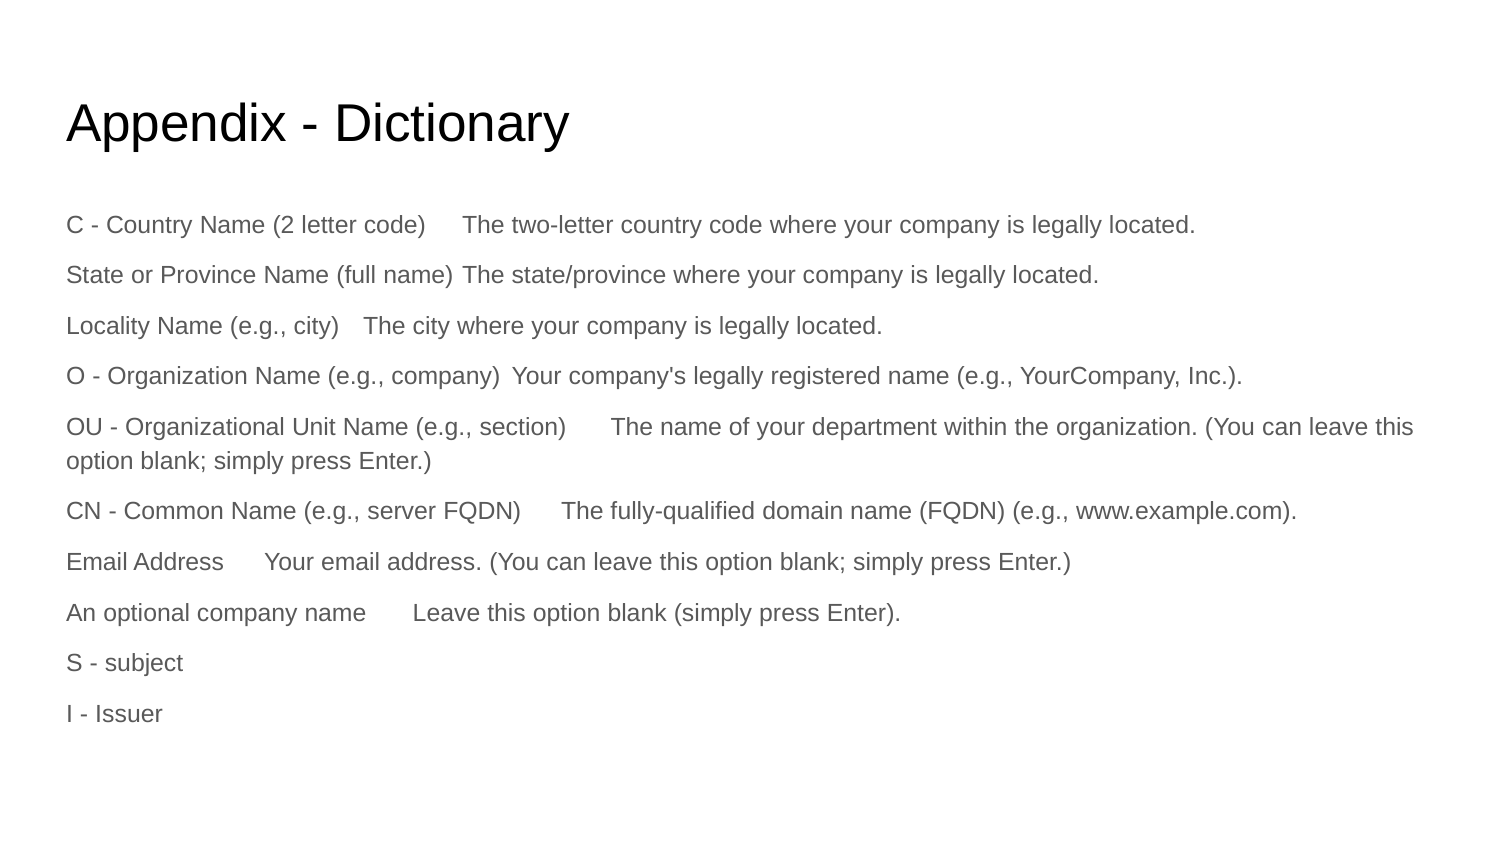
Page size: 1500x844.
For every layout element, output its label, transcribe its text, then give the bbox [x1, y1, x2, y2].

list C - Country Name (2 letter code) The two-letter country code where your company is legally located. State or Province Name (full name) The state/province where your company is legally located. Locality Name (e.g., city) The city where your company is legally located. O - Organization Name (e.g., company) Your company's legally registered name (e.g., YourCompany, Inc.). OU - Organizational Unit Name (e.g., section) The name of your department within the organization. (You can leave this option blank; simply press Enter.) CN - Common Name (e.g., server FQDN) The fully-qualified domain name (FQDN) (e.g., www.example.com). Email Address Your email address. (You can leave this option blank; simply press Enter.) An optional company name Leave this option blank (simply press Enter). S - subject I - Issuer [51, 189, 1449, 750]
title Appendix - Dictionary [51, 72, 1449, 167]
